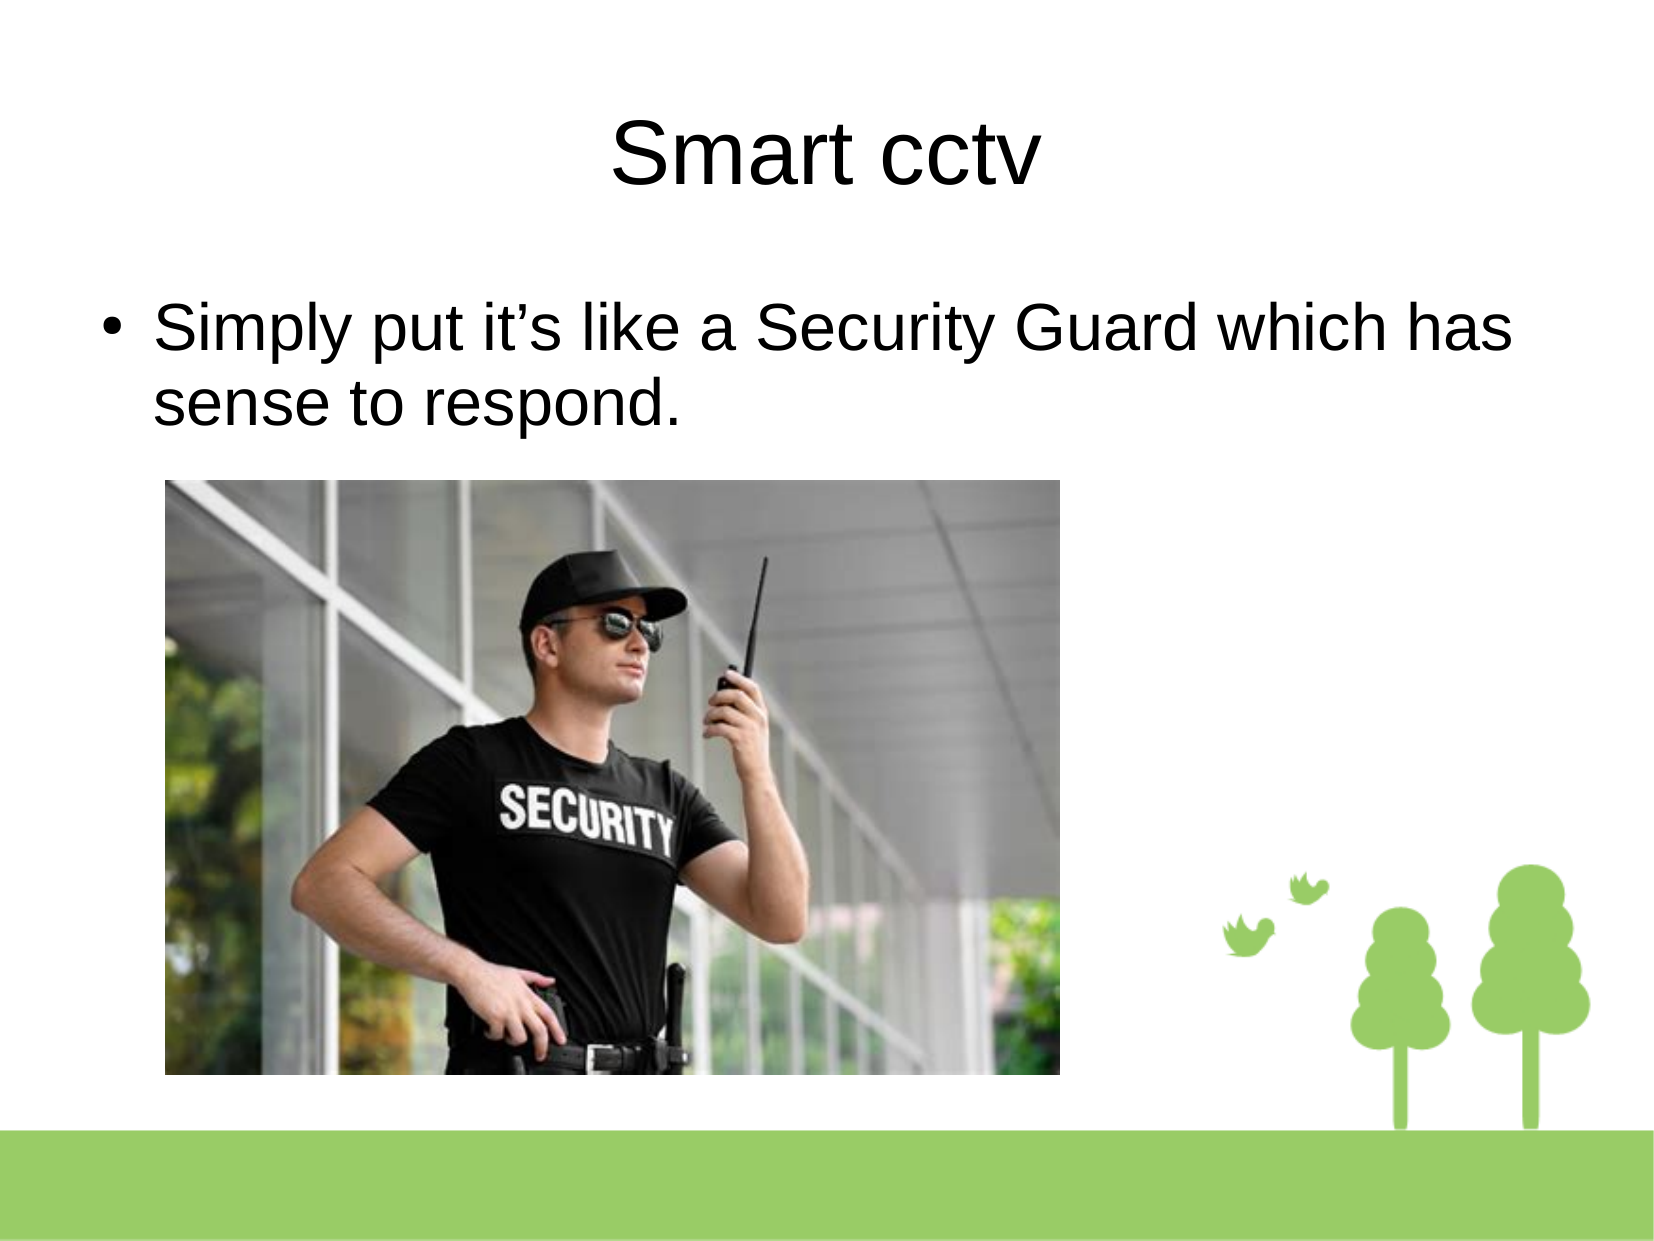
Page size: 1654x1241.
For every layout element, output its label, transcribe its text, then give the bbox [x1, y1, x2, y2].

title Smart cctv [82, 49, 1571, 257]
picture [0, 0, 1654, 1241]
list Simply put it’s like a Security Guard which has sense to respond. [82, 290, 1571, 1010]
